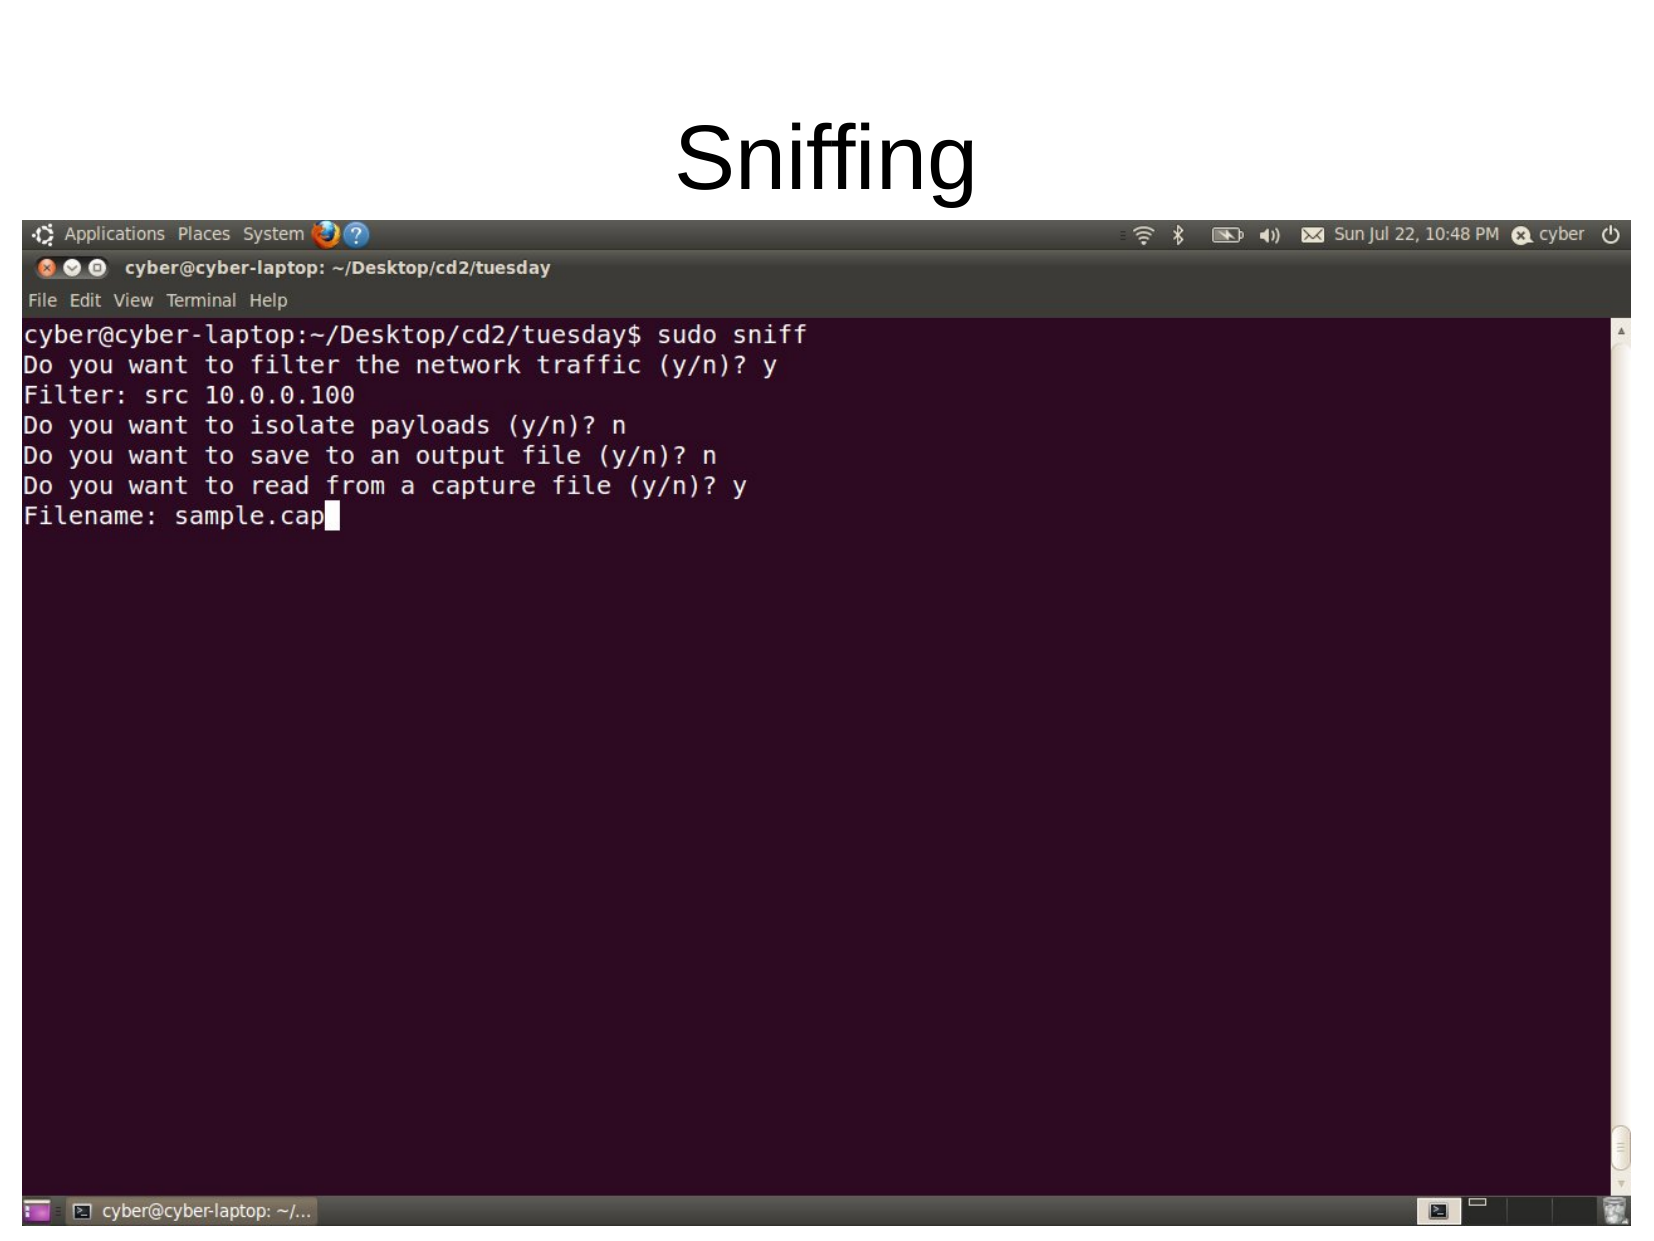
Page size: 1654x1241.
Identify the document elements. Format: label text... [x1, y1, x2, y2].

picture [22, 220, 1631, 1226]
title Sniffing [82, 49, 1571, 220]
